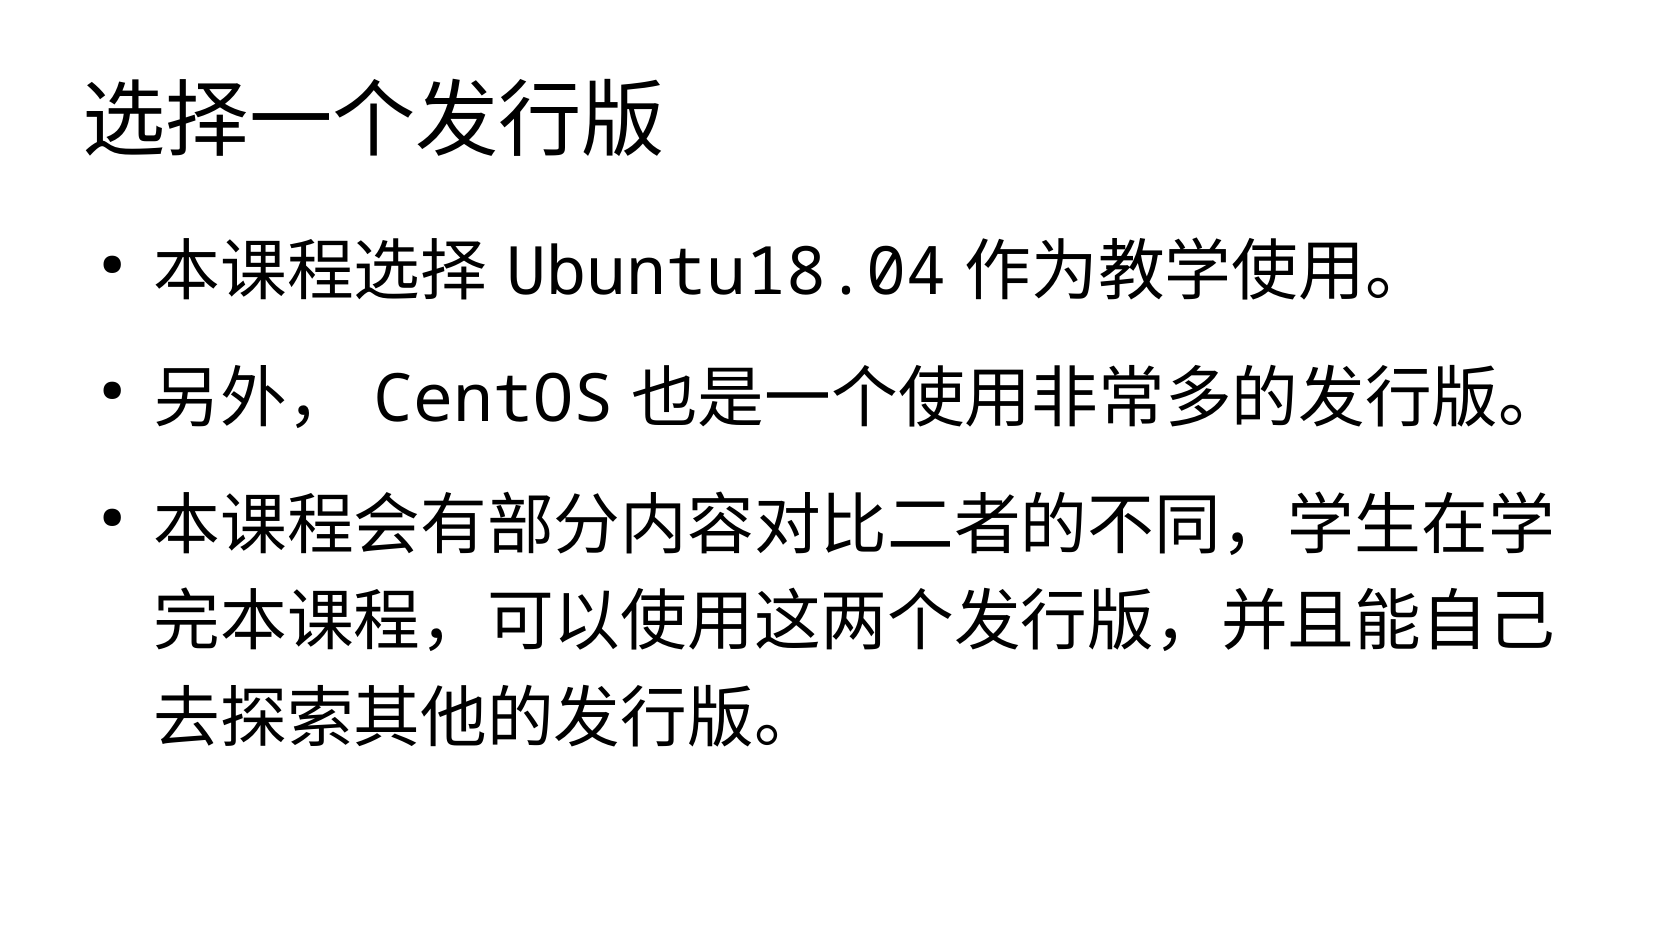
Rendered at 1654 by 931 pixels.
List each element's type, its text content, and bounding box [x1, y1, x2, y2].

list 本课程选择Ubuntu18.04作为教学使用。 另外，CentOS也是一个使用非常多的发行版。 本课程会有部分内容对比二者的不同，学生在学完本课程，可以使用这两个发行版，并且能自己去探索其他的发行版。 [82, 217, 1571, 827]
title 选择一个发行版 [82, 37, 1571, 189]
